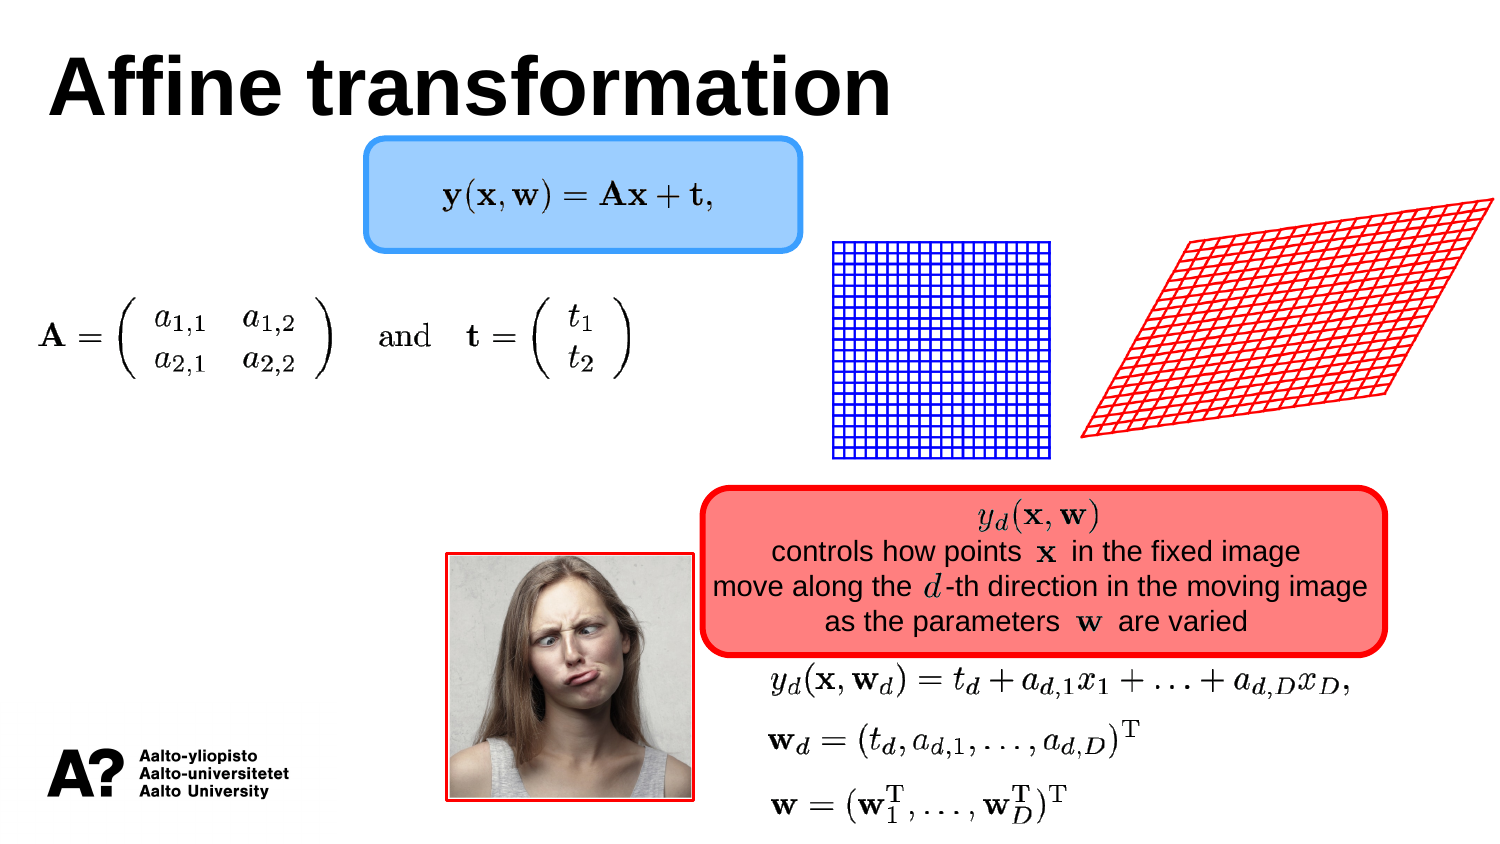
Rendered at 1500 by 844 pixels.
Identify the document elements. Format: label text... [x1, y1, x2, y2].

picture [448, 555, 693, 799]
text_box [702, 487, 971, 532]
list controls how points in the fixed image move along the -th direction in the moving image as the parameters are varied [691, 532, 1390, 682]
picture [436, 165, 715, 243]
picture [0, 702, 337, 844]
picture [38, 283, 630, 407]
picture [761, 682, 1351, 844]
list Affine transformation [47, 32, 1442, 197]
picture [1069, 598, 1111, 639]
picture [971, 486, 1107, 569]
picture [788, 174, 1500, 483]
text_box [1107, 487, 1386, 532]
text_box [366, 138, 801, 251]
